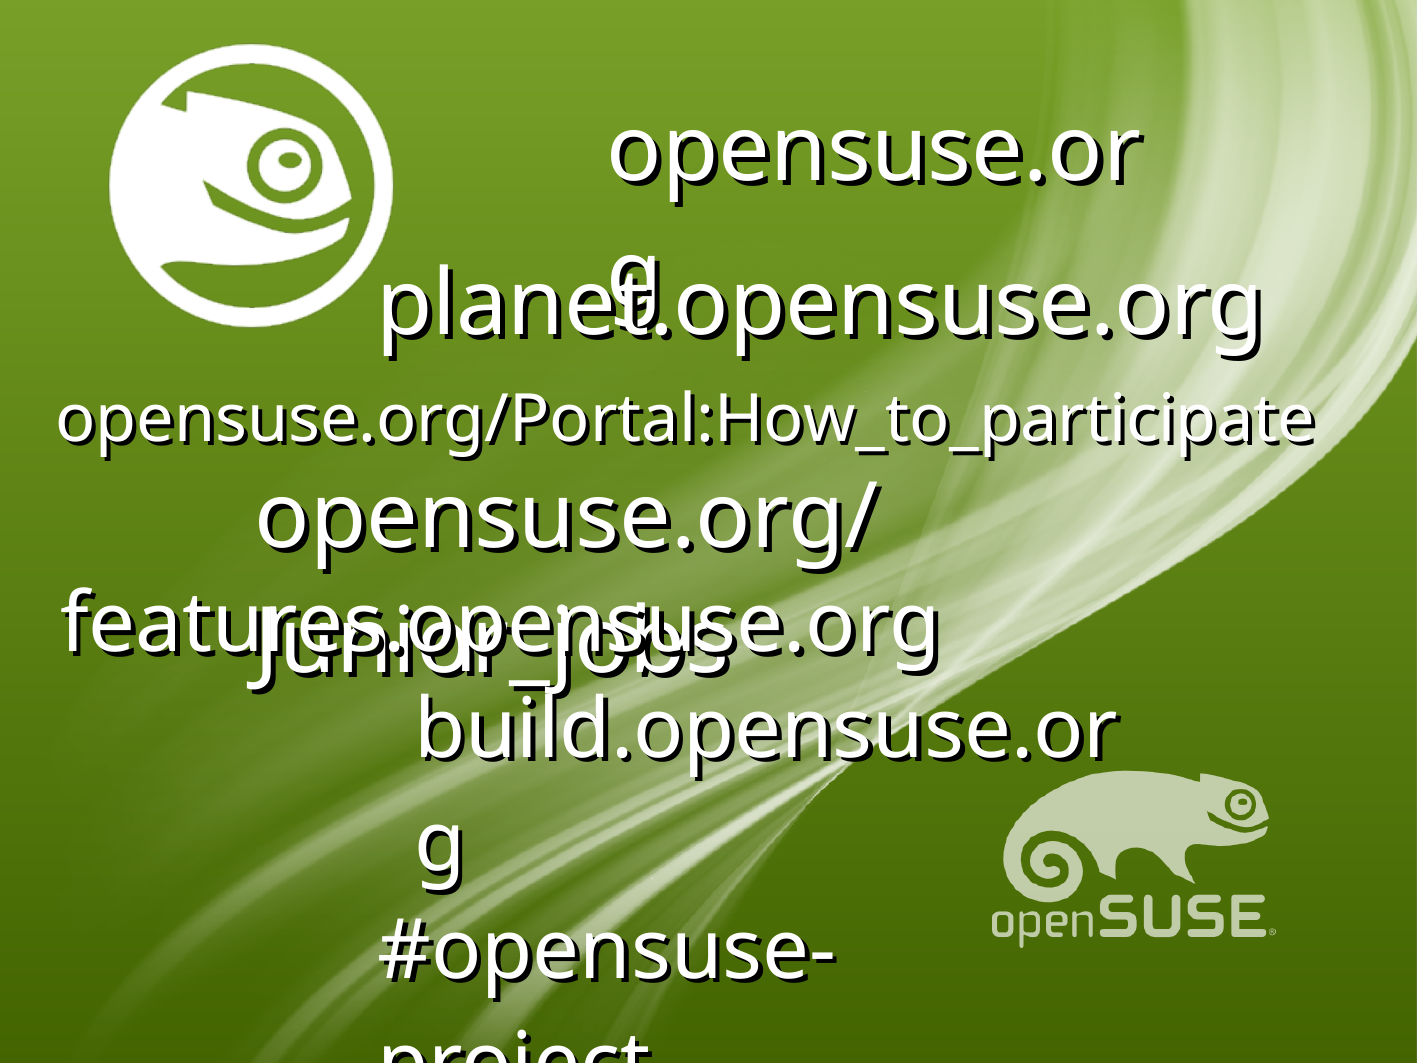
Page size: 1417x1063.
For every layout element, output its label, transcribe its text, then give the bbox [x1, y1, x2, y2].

text_box opensuse.org/Portal:How_to_participate [40, 362, 1417, 471]
picture [0, 0, 1417, 1063]
text_box #opensuse-project [362, 881, 1103, 1014]
picture [398, 1057, 416, 1063]
text_box opensuse.org/Junior_jobs [239, 471, 1287, 585]
picture [551, 1057, 568, 1063]
text_box opensuse.org [592, 75, 1188, 219]
text_box features.opensuse.org [45, 555, 966, 687]
picture [480, 1057, 499, 1063]
text_box planet.opensuse.org [361, 228, 1417, 372]
text_box build.opensuse.org [399, 660, 1140, 792]
